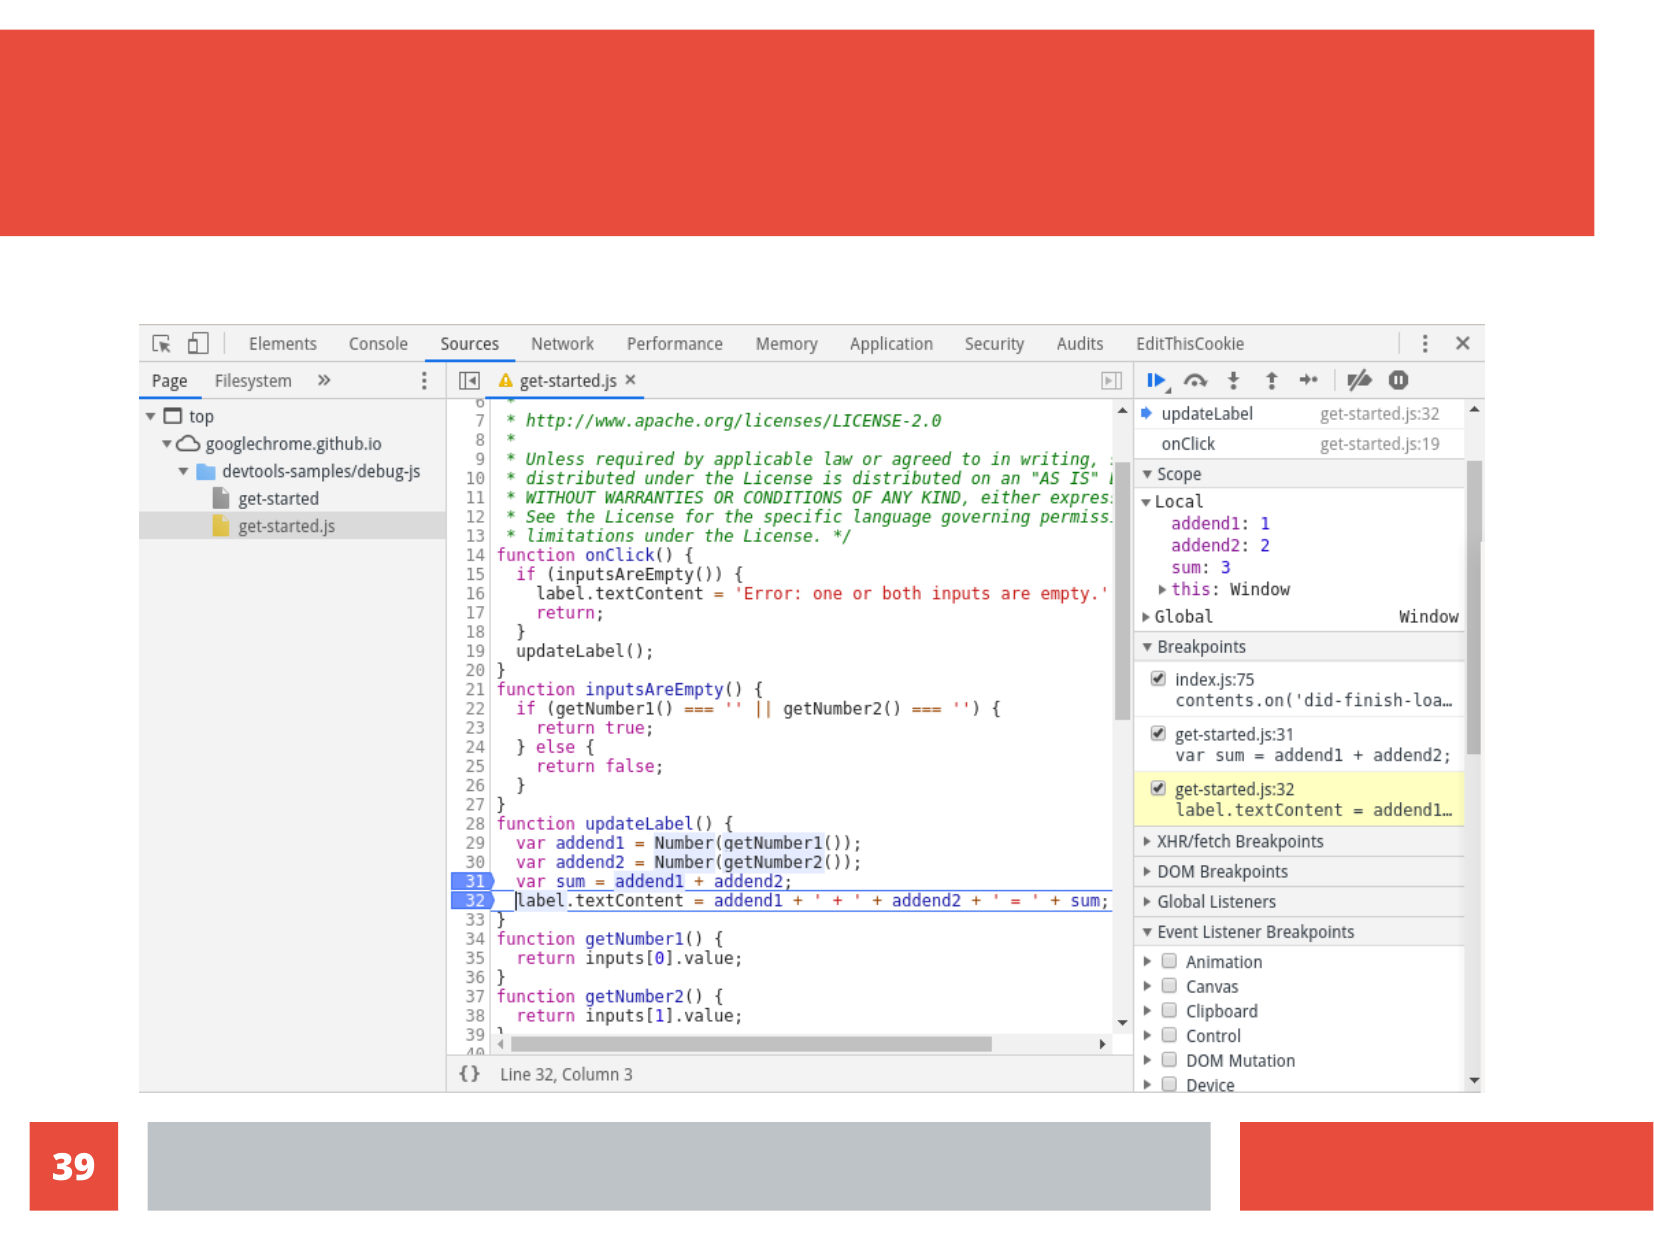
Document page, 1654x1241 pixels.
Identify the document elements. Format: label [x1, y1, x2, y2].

picture [139, 324, 1485, 1093]
